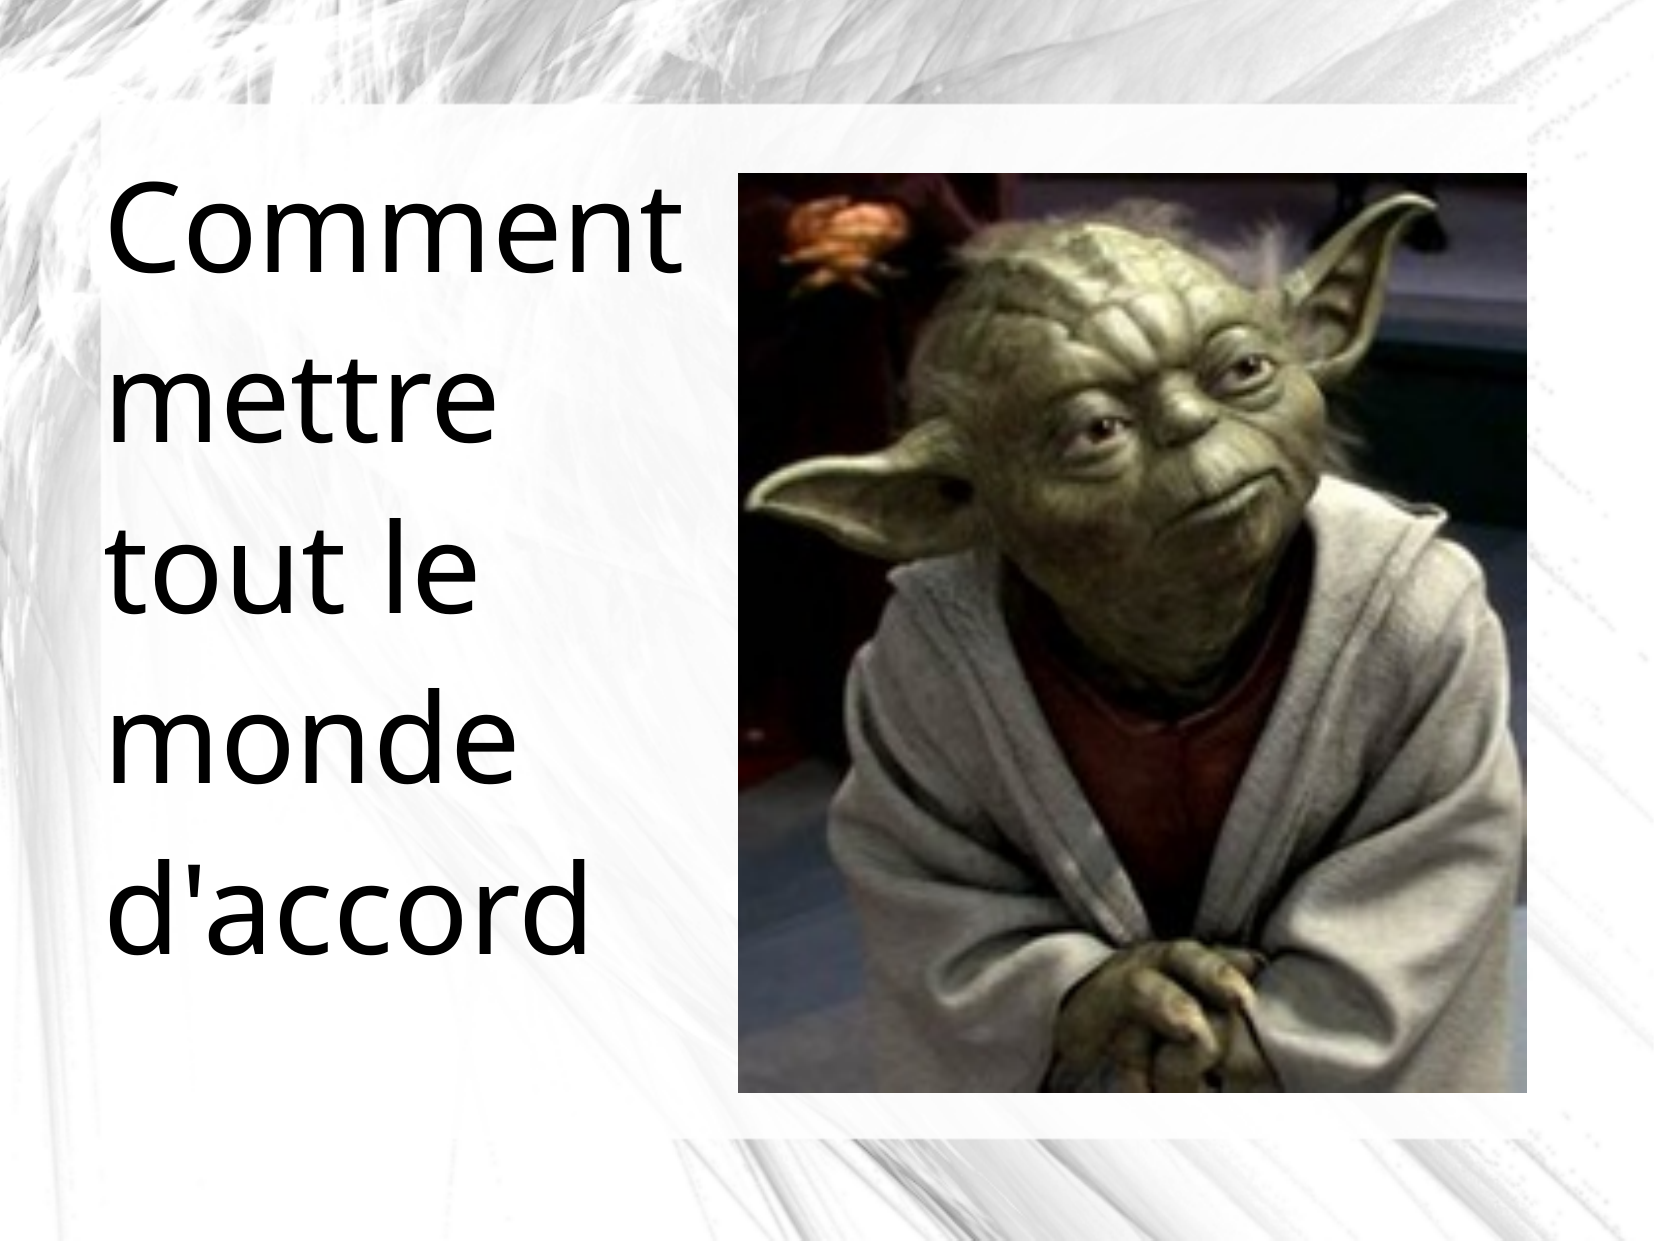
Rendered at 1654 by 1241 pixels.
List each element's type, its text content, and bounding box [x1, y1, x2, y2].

picture [0, 0, 1654, 1241]
text_box Comment mettre tout le monde d'accord [88, 131, 768, 1123]
